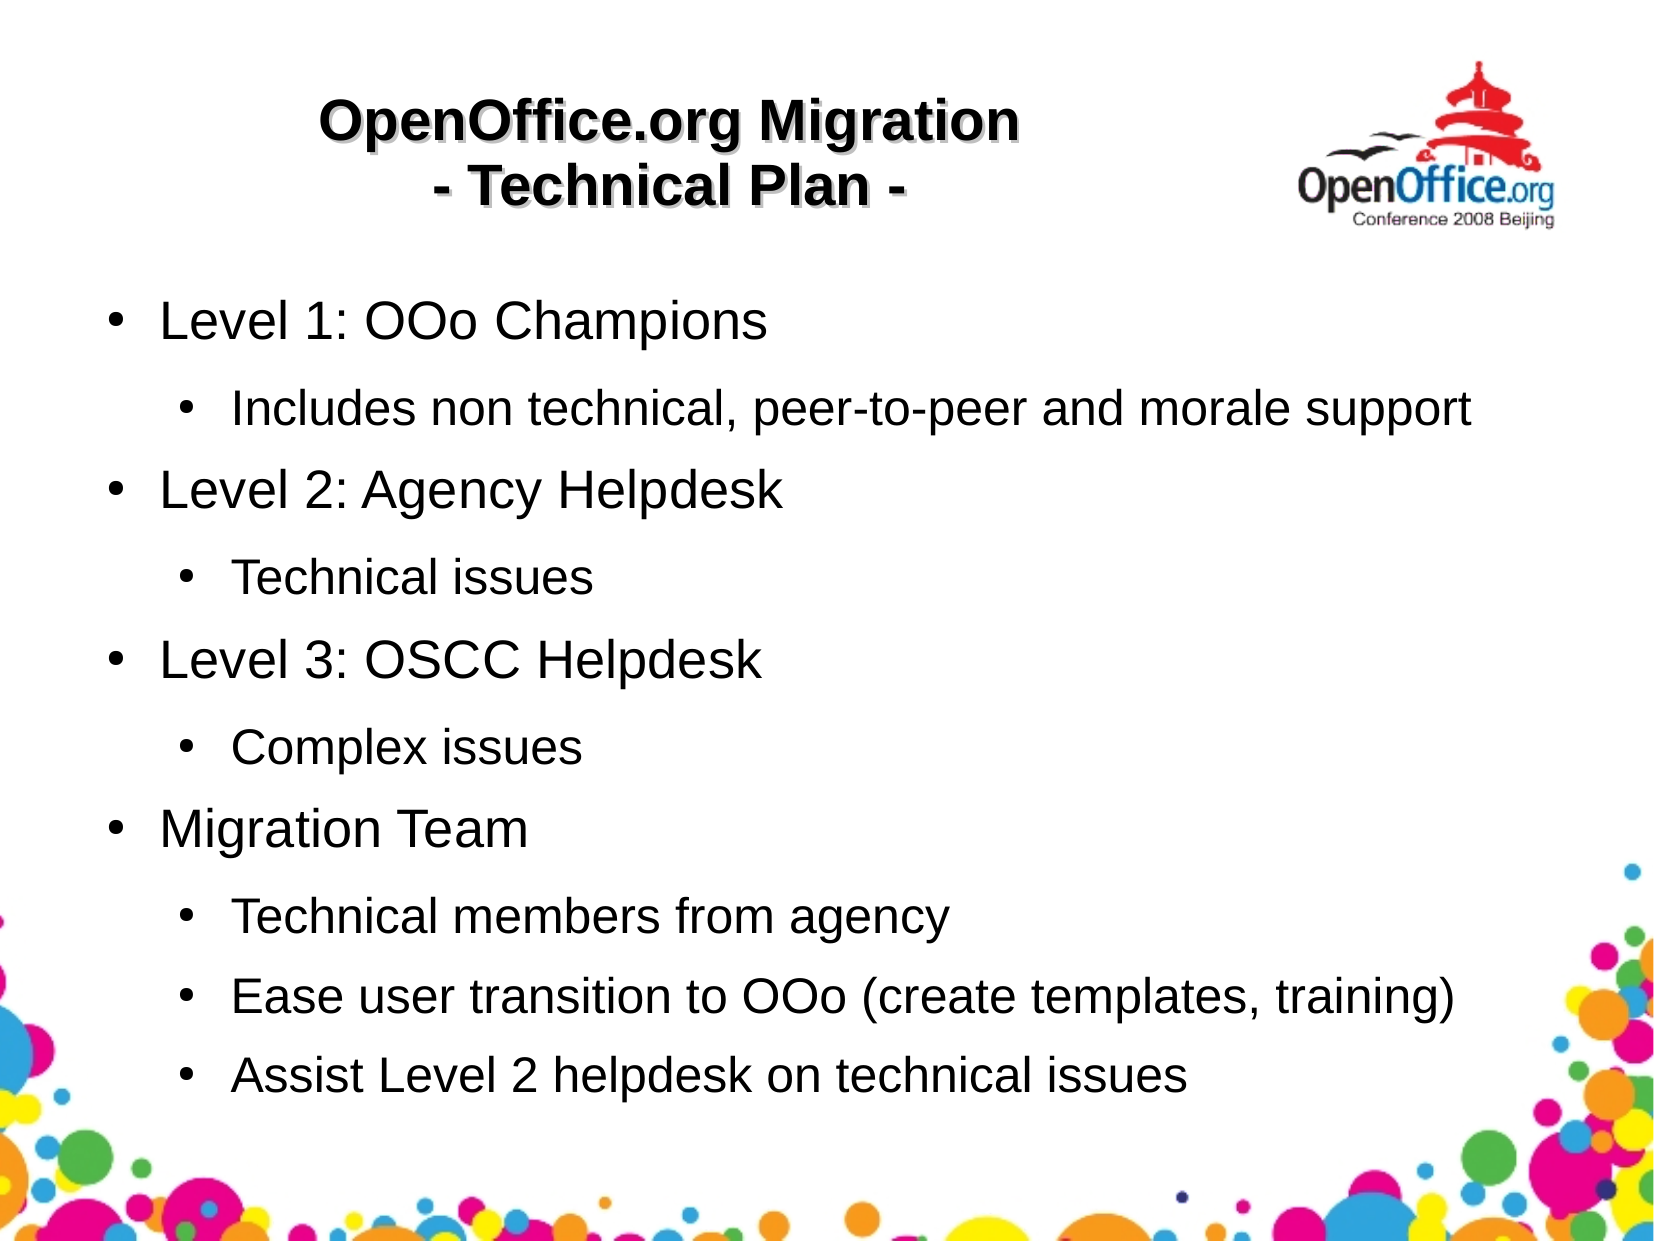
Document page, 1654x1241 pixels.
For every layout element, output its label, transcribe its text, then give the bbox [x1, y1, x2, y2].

picture [1285, 51, 1569, 250]
picture [0, 810, 1654, 1241]
title OpenOffice.org Migration - Technical Plan - [82, 56, 1258, 250]
list Level 1: OOo Champions Includes non technical, peer-to-peer and morale support Level 2: Agency Helpdesk Technical issues Level 3: OSCC Helpdesk Complex issues Migration Team Technical members from agency Ease user transition to OOo (create templates, training) Assist Level 2 helpdesk on technical issues [88, 290, 1577, 1104]
